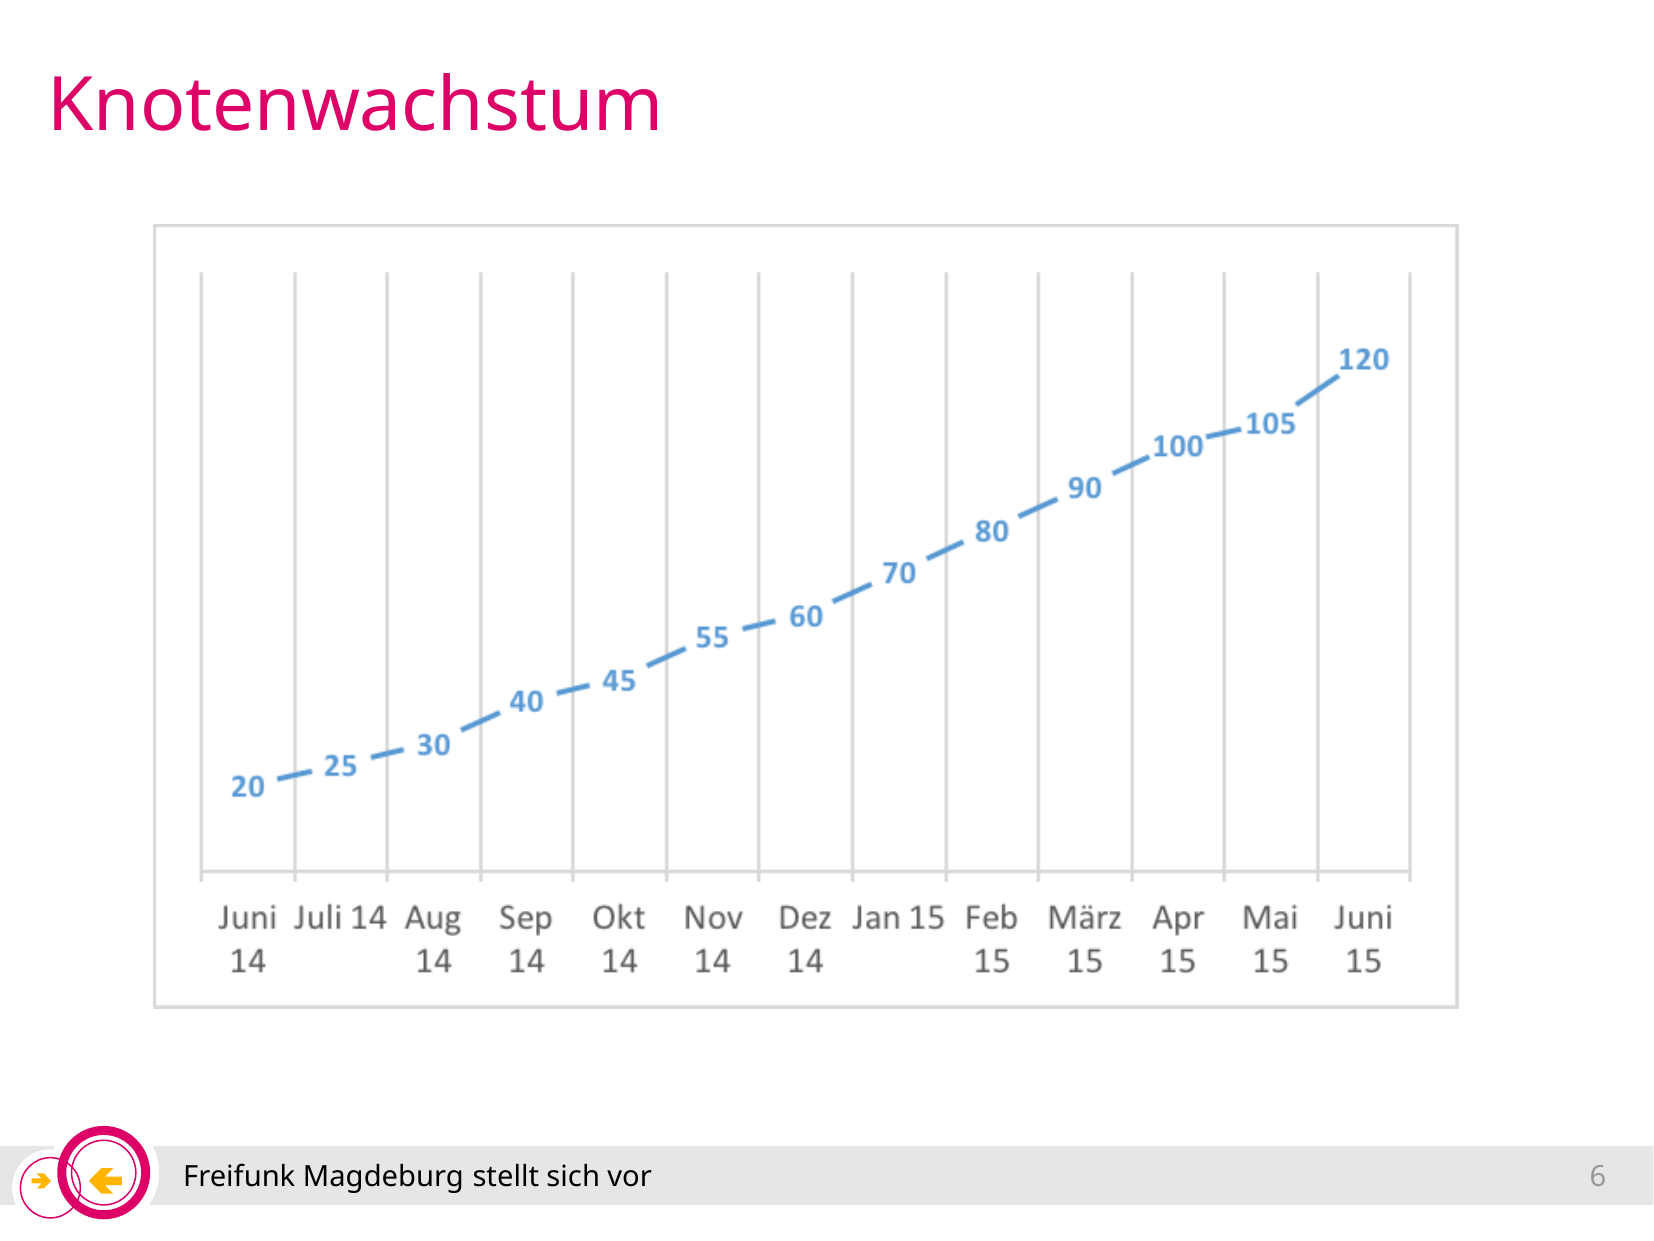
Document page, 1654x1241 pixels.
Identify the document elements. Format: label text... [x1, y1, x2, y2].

picture [153, 224, 1459, 1009]
title Knotenwachstum [47, 45, 1607, 158]
